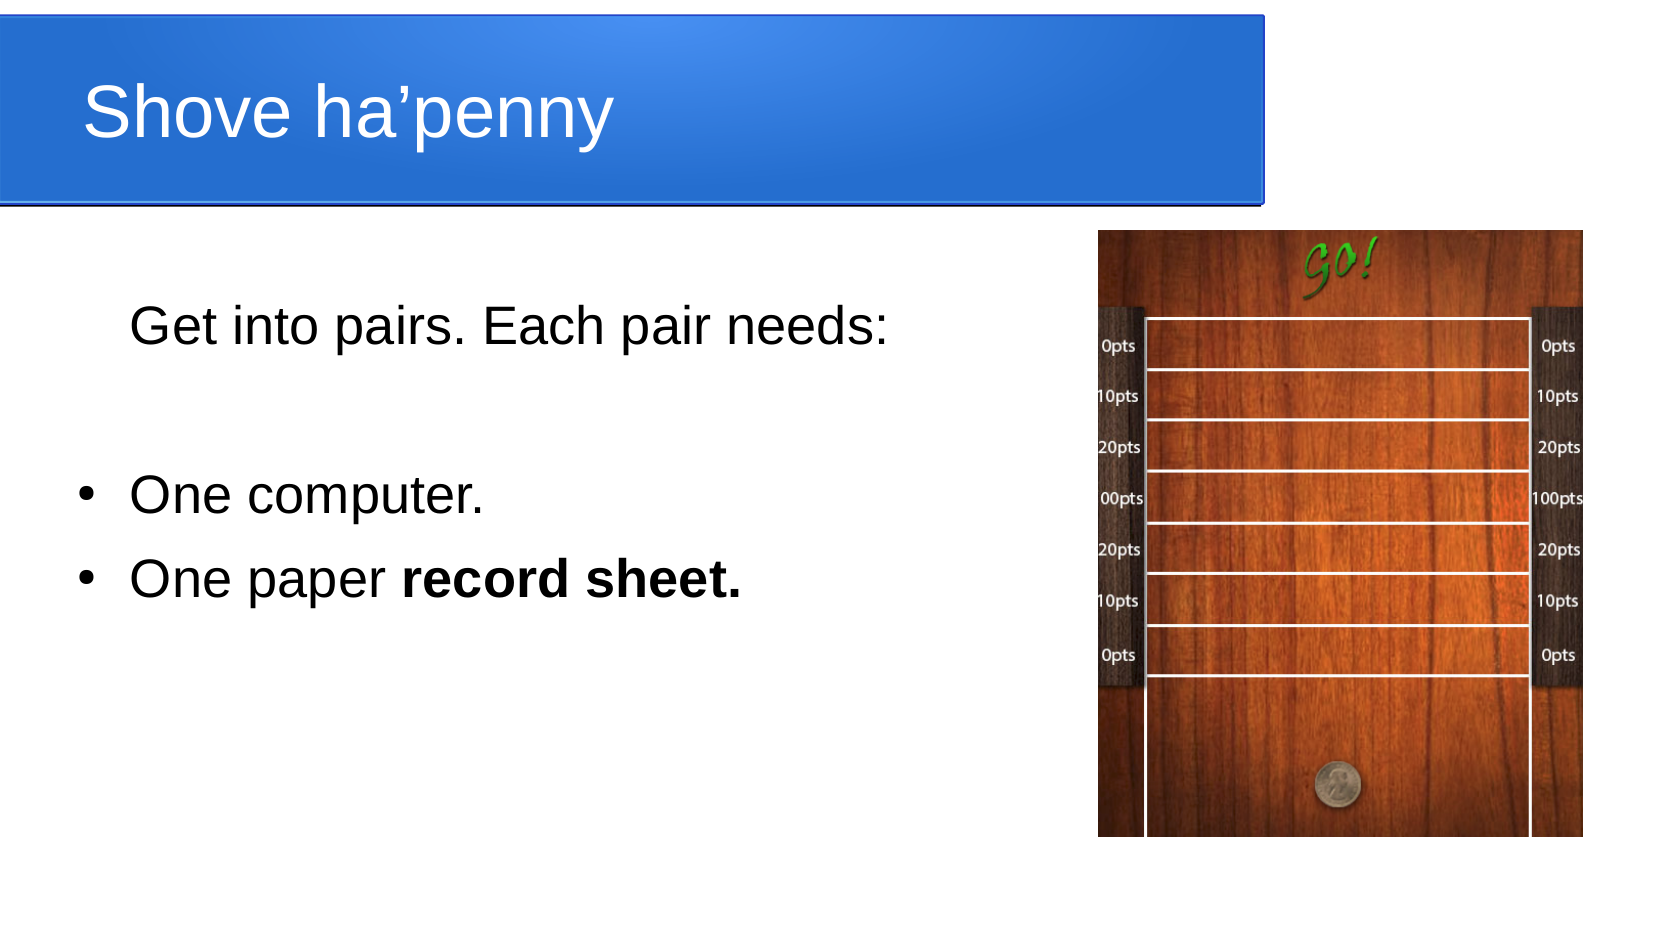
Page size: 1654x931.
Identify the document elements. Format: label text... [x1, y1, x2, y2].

list Get into pairs. Each pair needs: One computer. One paper record sheet. [59, 295, 1016, 835]
picture [1098, 230, 1583, 837]
title Shove ha’penny [82, 35, 1235, 189]
